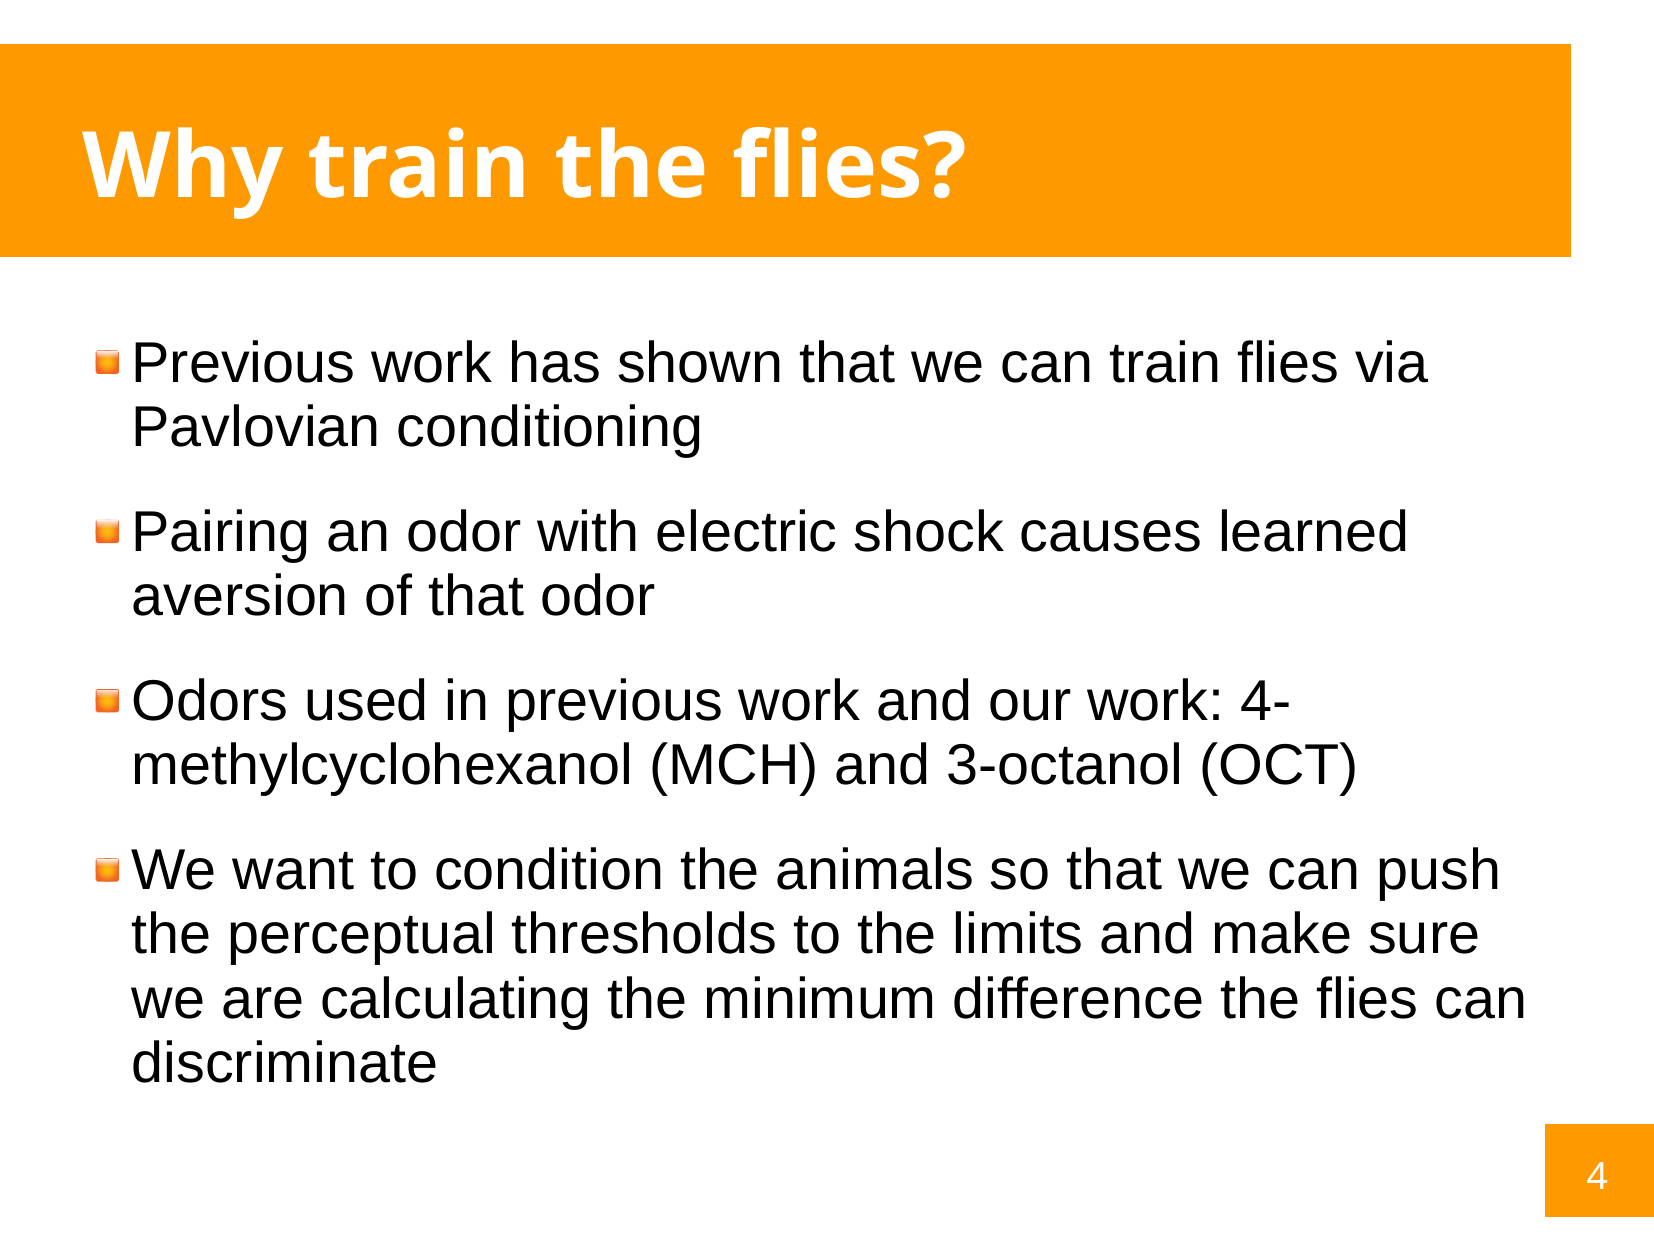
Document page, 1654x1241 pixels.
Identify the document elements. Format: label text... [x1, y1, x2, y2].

title Why train the flies? [82, 49, 1571, 257]
text_box [0, 44, 1571, 257]
list Previous work has shown that we can train flies via Pavlovian conditioning Pairing an odor with electric shock causes learned aversion of that odor Odors used in previous work and our work: 4-methylcyclohexanol (MCH) and 3-octanol (OCT) We want to condition the animals so that we can push the perceptual thresholds to the limits and make sure we are calculating the minimum difference the flies can discriminate [82, 330, 1571, 1096]
title 4 [1563, 1148, 1609, 1194]
text_box [1545, 1124, 1654, 1217]
